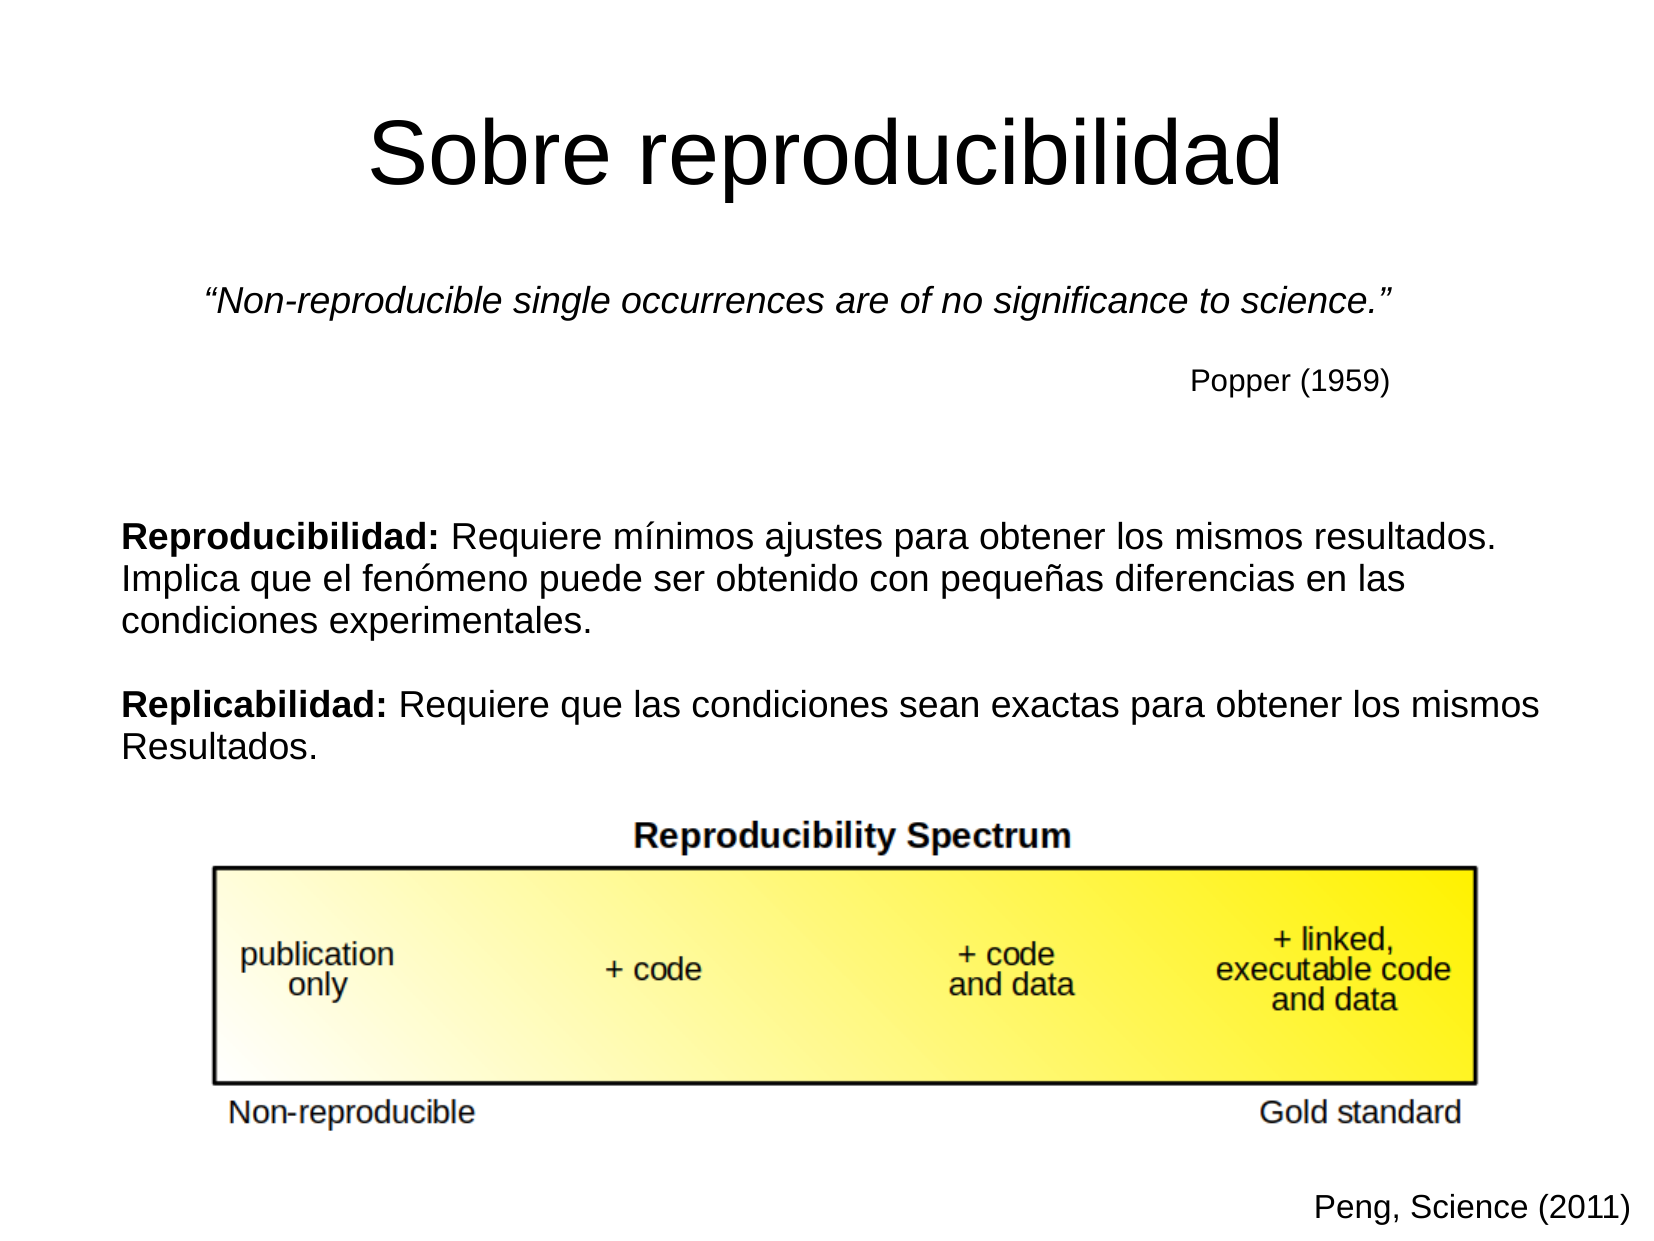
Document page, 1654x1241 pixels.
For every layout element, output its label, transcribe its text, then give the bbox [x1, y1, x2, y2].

text_box Reproducibilidad: Requiere mínimos ajustes para obtener los mismos resultados. Implica que el fenómeno puede ser obtenido con pequeñas diferencias en las condiciones experimentales. Replicabilidad: Requiere que las condiciones sean exactas para obtener los mismos Resultados. [106, 507, 1566, 775]
title Sobre reproducibilidad [82, 49, 1571, 257]
text_box “Non-reproducible single occurrences are of no significance to science.” Popper (1959) [188, 271, 1406, 406]
text_box Peng, Science (2011) [1299, 1181, 1654, 1233]
picture [186, 812, 1501, 1146]
